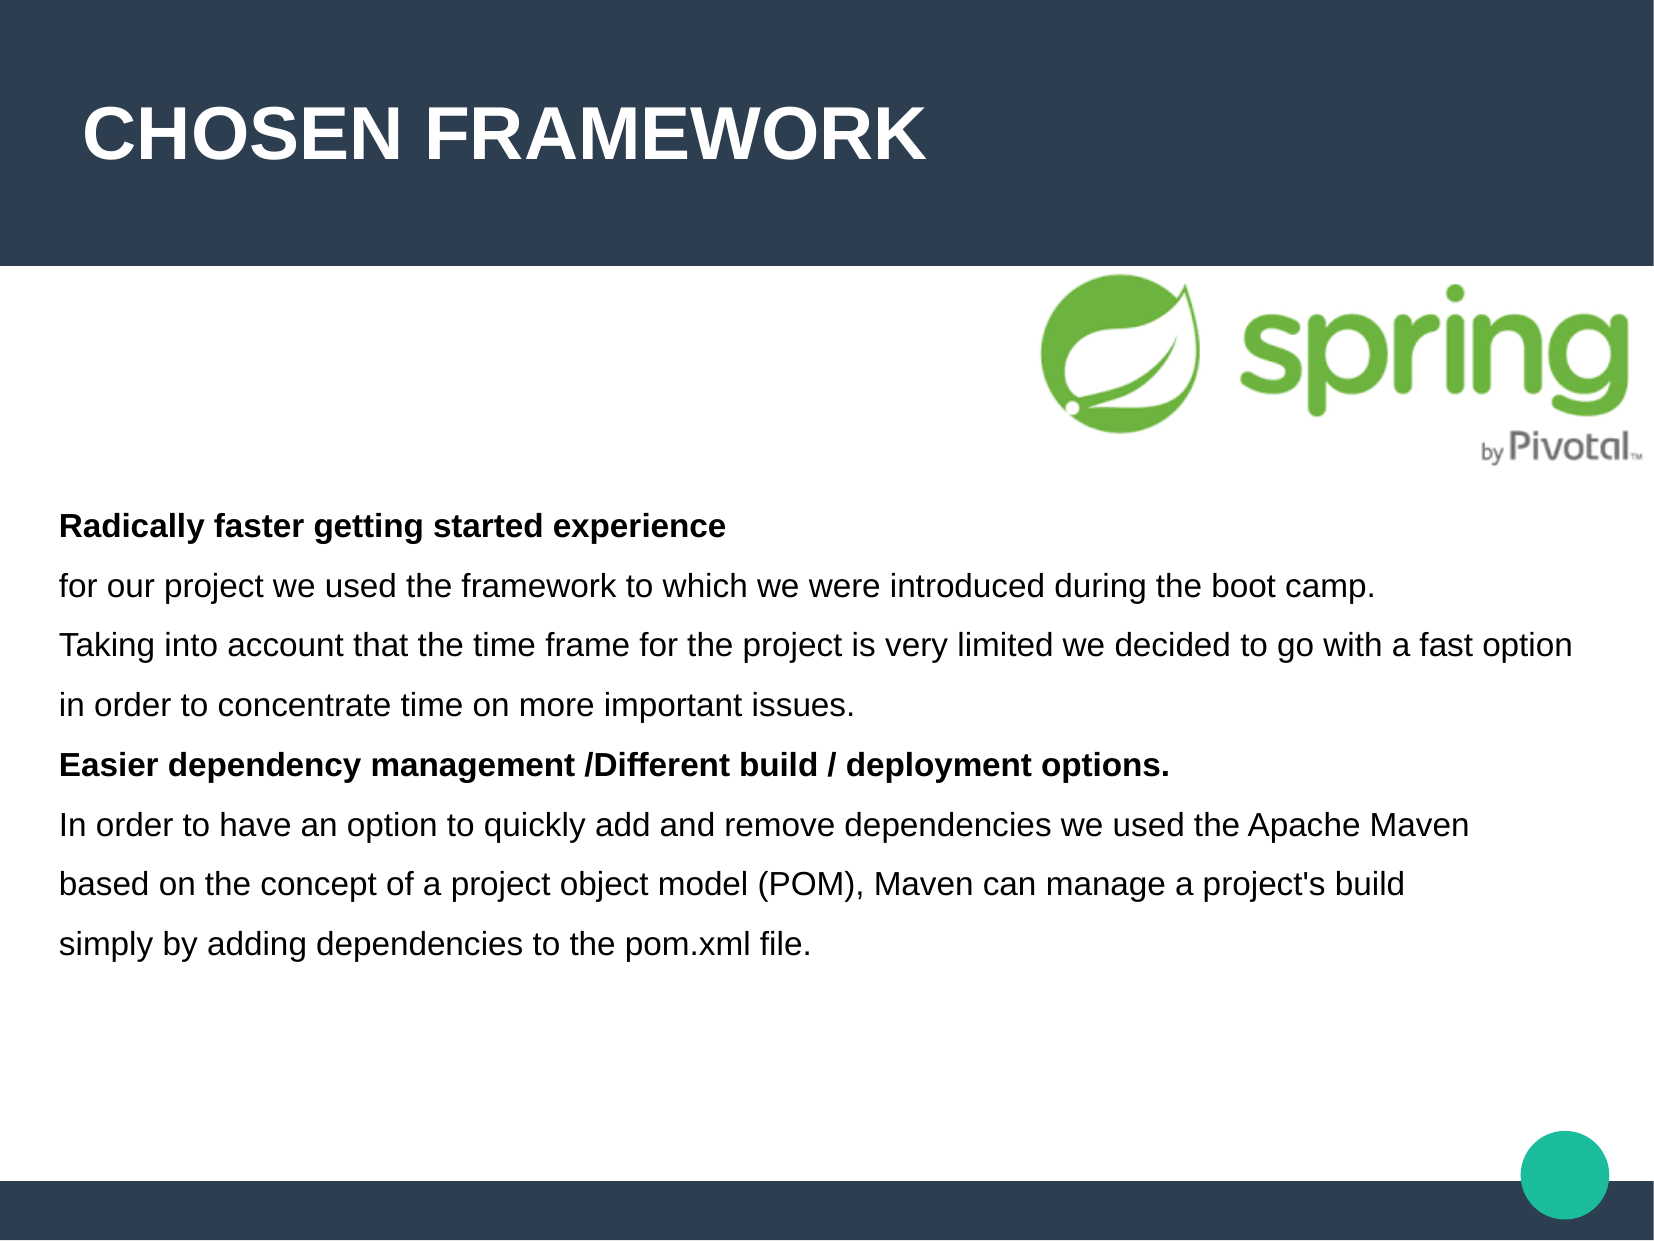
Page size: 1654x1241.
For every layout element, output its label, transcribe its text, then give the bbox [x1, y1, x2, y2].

list Radically faster getting started experience for our project we used the framework to which we were introduced during the boot camp. Taking into account that the time frame for the project is very limited we decided to go with a fast option in order to concentrate time on more important issues. Easier dependency management /Different build / deployment options. In order to have an option to quickly add and remove dependencies we used the Apache Maven based on the concept of a project object model (POM), Maven can manage a project's build simply by adding dependencies to the pom.xml file. [59, 324, 1595, 1152]
title CHOSEN FRAMEWORK [82, 49, 1571, 211]
picture [1034, 269, 1651, 470]
